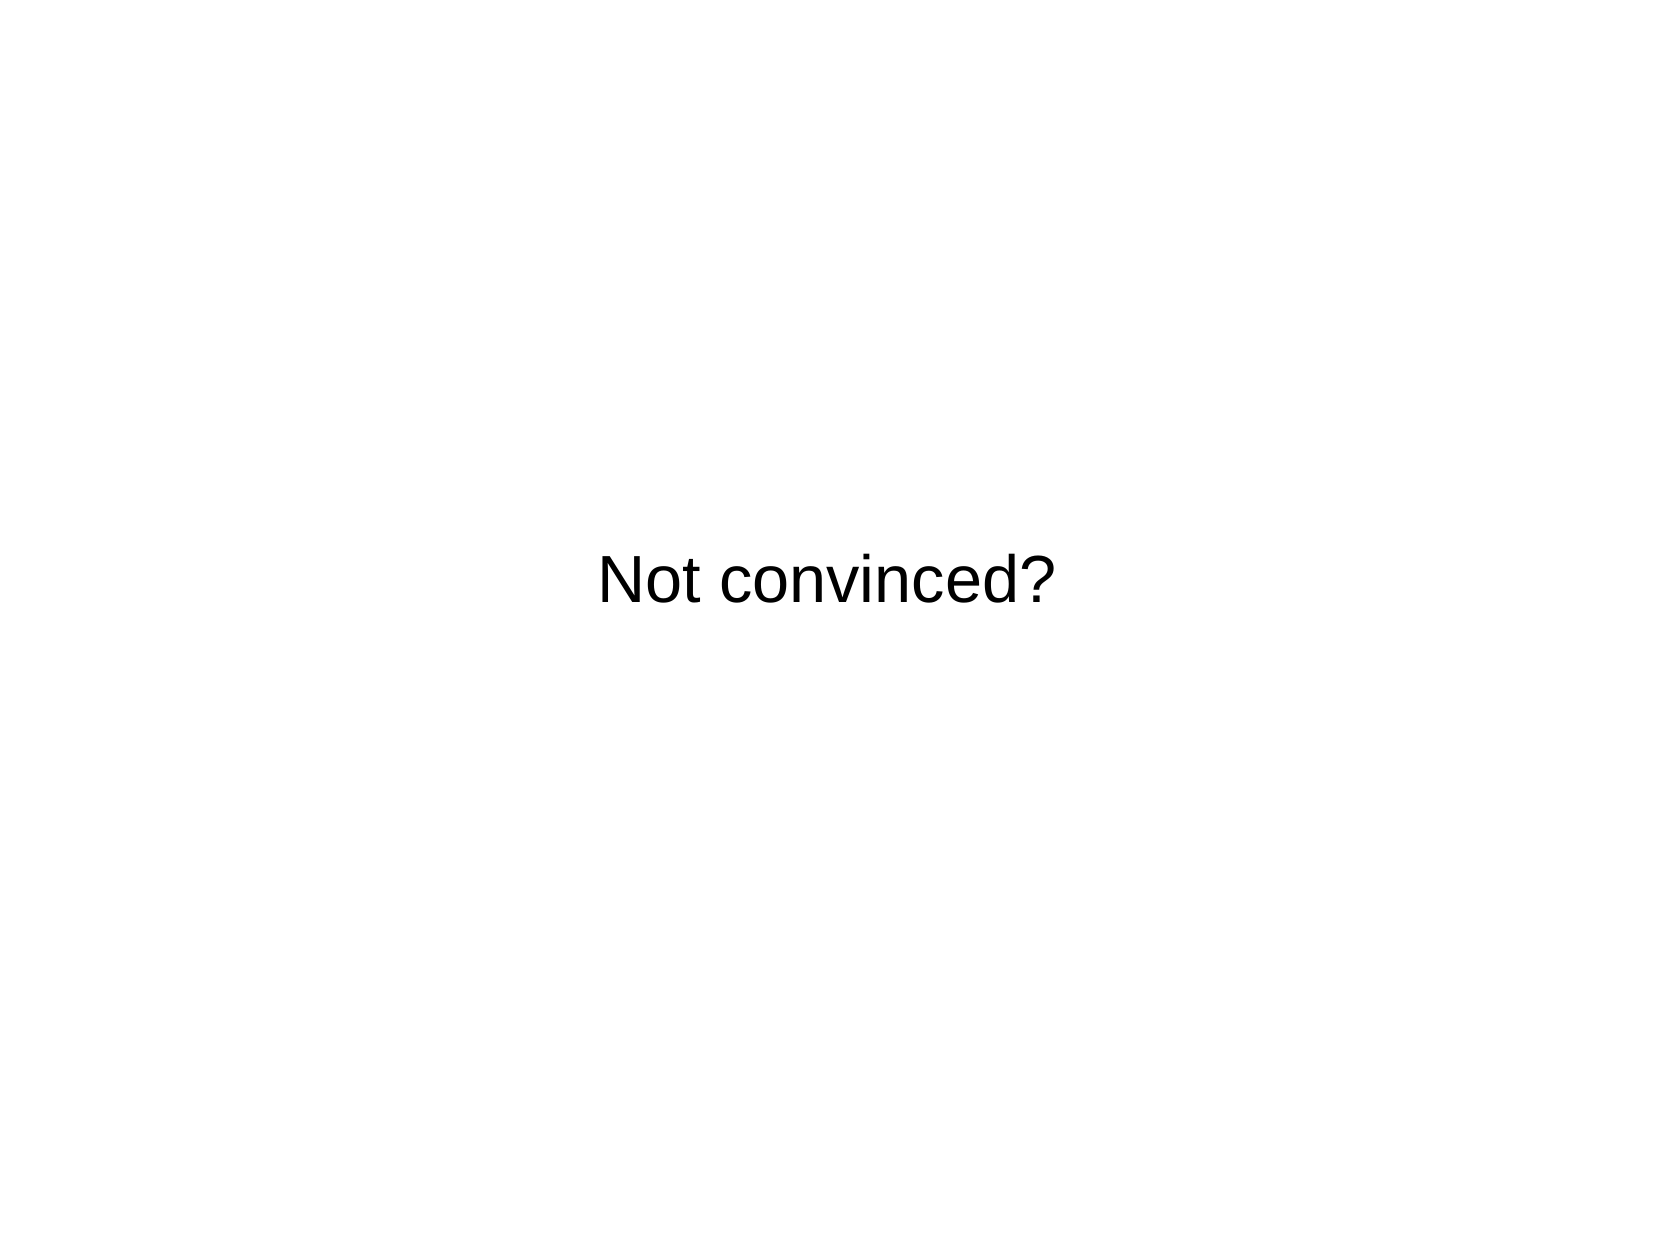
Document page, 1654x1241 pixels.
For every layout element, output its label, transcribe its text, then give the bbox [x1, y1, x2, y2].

subtitle Not convinced? [82, 49, 1571, 1109]
